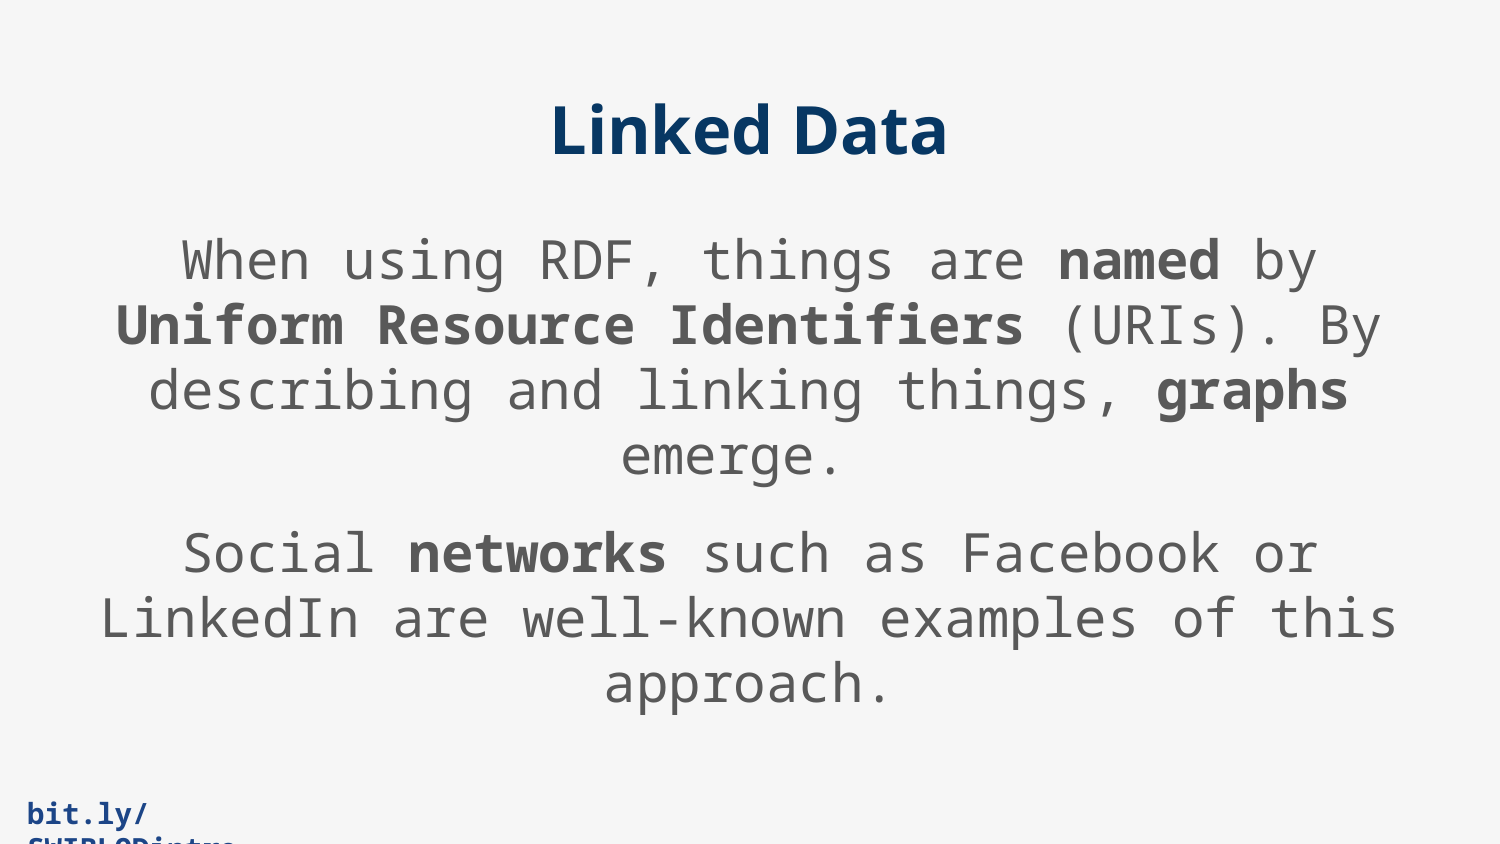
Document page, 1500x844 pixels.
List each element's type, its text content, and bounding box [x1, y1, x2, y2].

list When using RDF, things are named by Uniform Resource Identifiers (URIs). By describing and linking things, graphs emerge. Social networks such as Facebook or LinkedIn are well-known examples of this approach. [51, 189, 1449, 750]
title Linked Data [51, 72, 1449, 167]
